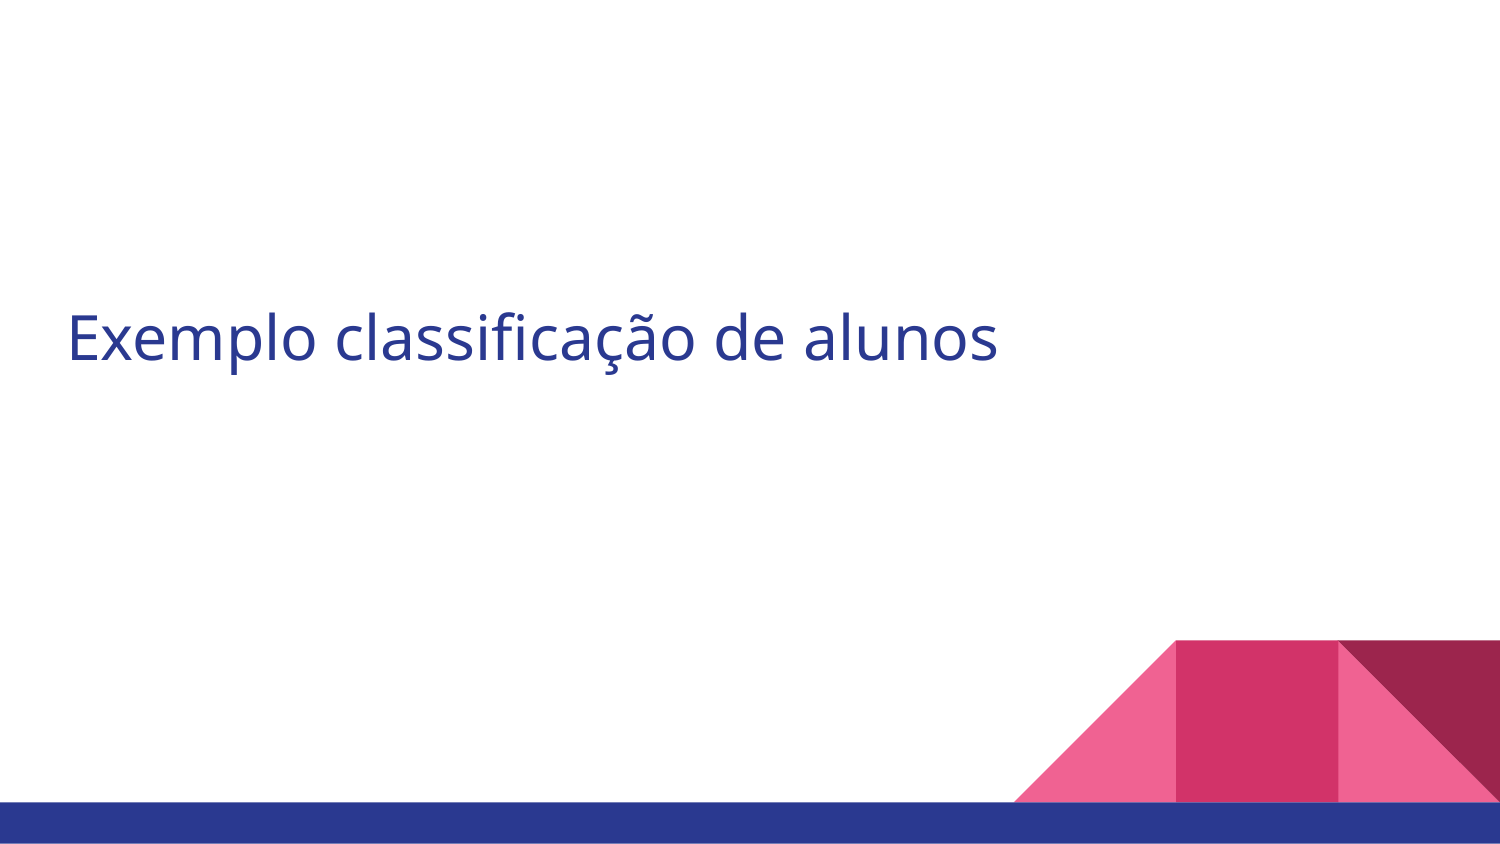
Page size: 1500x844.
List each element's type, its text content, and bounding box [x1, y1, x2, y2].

title Exemplo classificação de alunos [51, 283, 1449, 383]
